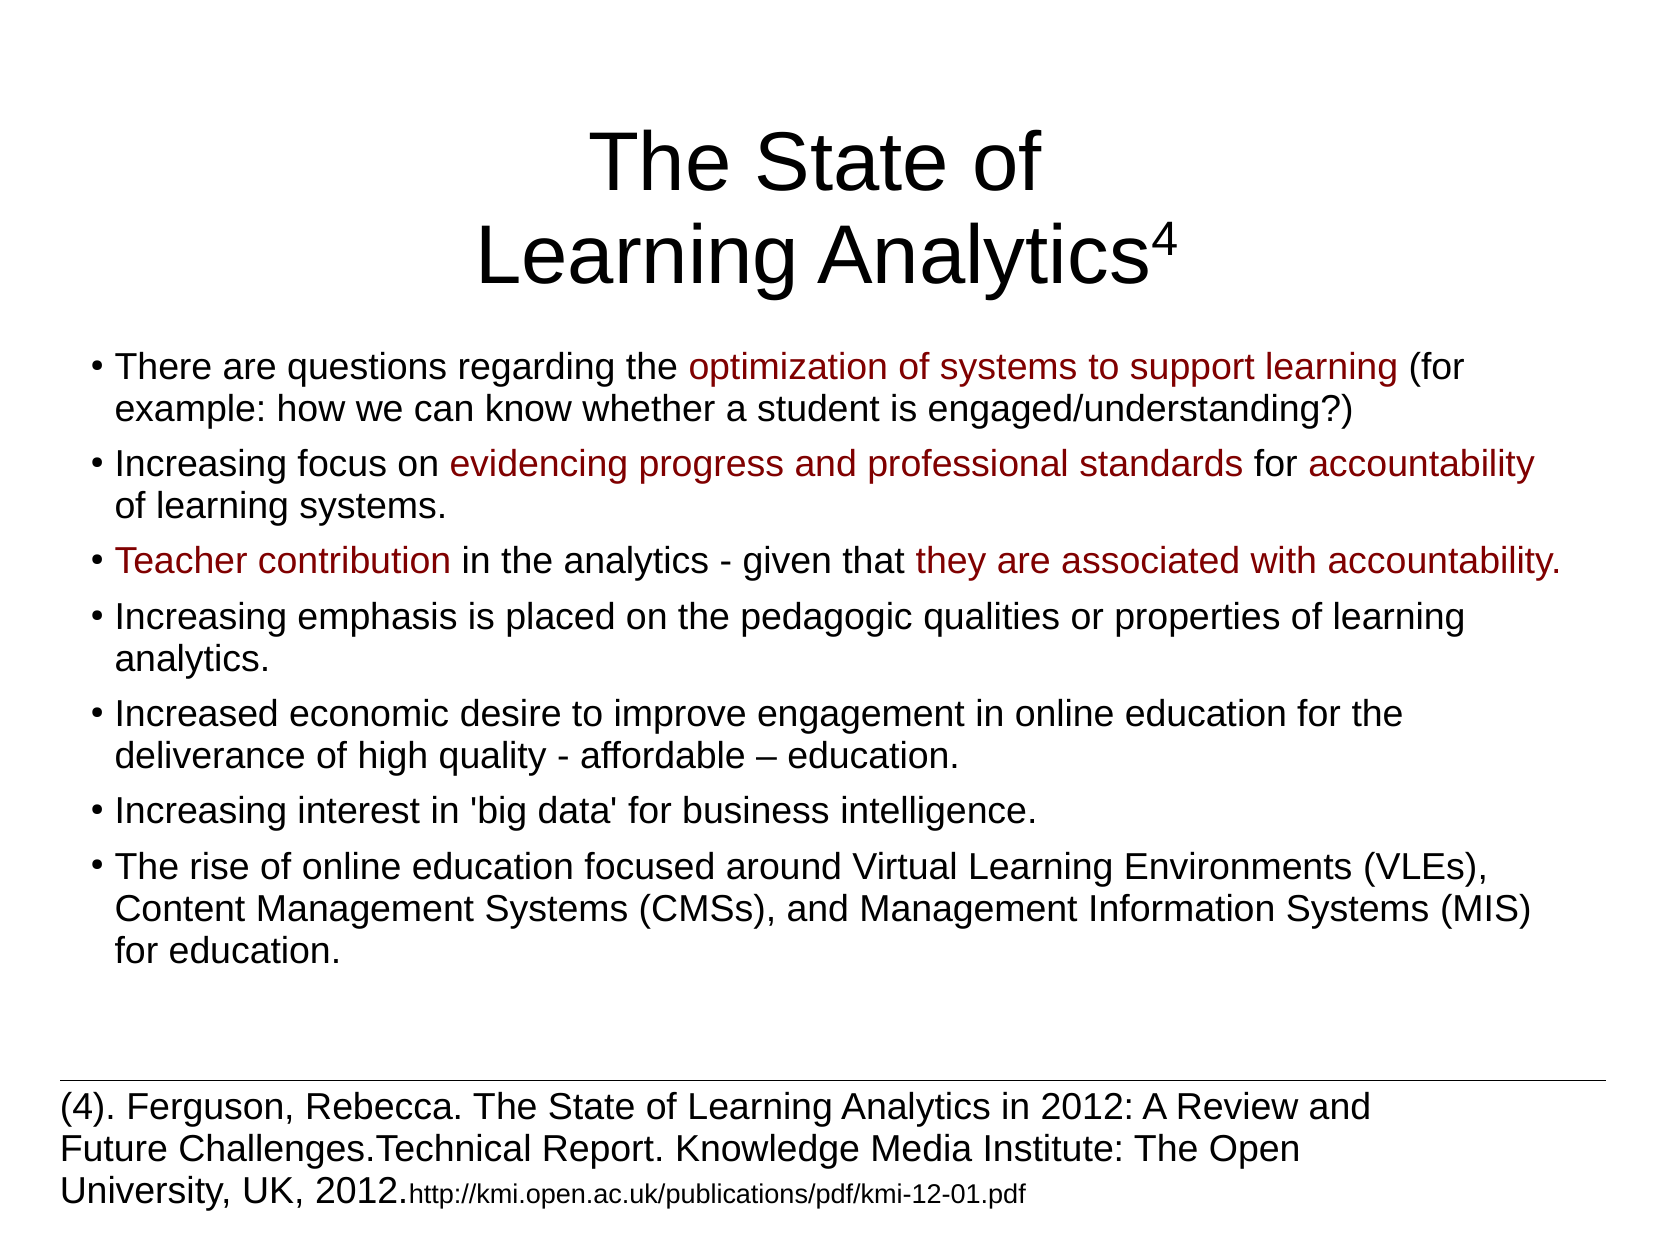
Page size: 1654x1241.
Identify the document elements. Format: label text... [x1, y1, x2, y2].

title The State of Learning Analytics4 [82, 105, 1571, 290]
text_box (4). Ferguson, Rebecca. The State of Learning Analytics in 2012: A Review and Future Challenges.Technical Report. Knowledge Media Institute: The Open University, UK, 2012.http://kmi.open.ac.uk/publications/pdf/kmi-12-01.pdf [45, 1078, 1471, 1241]
list There are questions regarding the optimization of systems to support learning (for example: how we can know whether a student is engaged/understanding?) Increasing focus on evidencing progress and professional standards for accountability of learning systems. Teacher contribution in the analytics - given that they are associated with accountability. Increasing emphasis is placed on the pedagogic qualities or properties of learning analytics. Increased economic desire to improve engagement in online education for the deliverance of high quality - affordable – education. Increasing interest in 'big data' for business intelligence. The rise of online education focused around Virtual Learning Environments (VLEs), Content Management Systems (CMSs), and Management Information Systems (MIS) for education. [82, 290, 1571, 1010]
